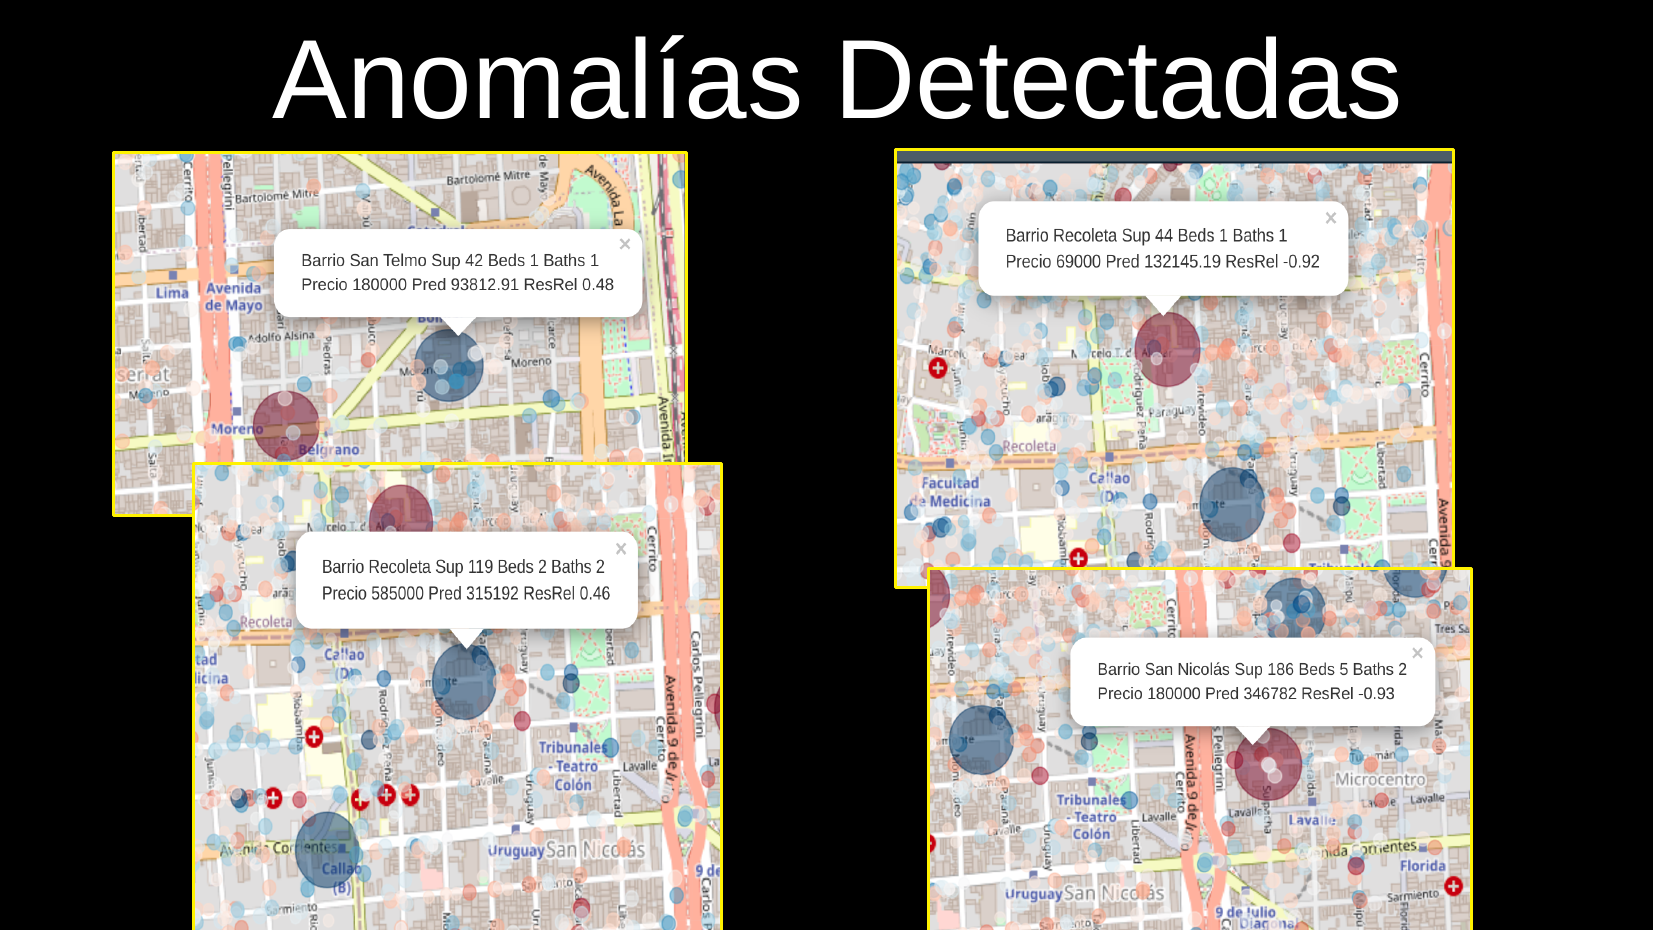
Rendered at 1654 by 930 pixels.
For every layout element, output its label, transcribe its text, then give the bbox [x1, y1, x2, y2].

picture [195, 465, 720, 930]
picture [930, 570, 1470, 930]
picture [896, 150, 1452, 586]
picture [114, 153, 685, 514]
text_box Anomalías Detectadas [94, 0, 1583, 151]
